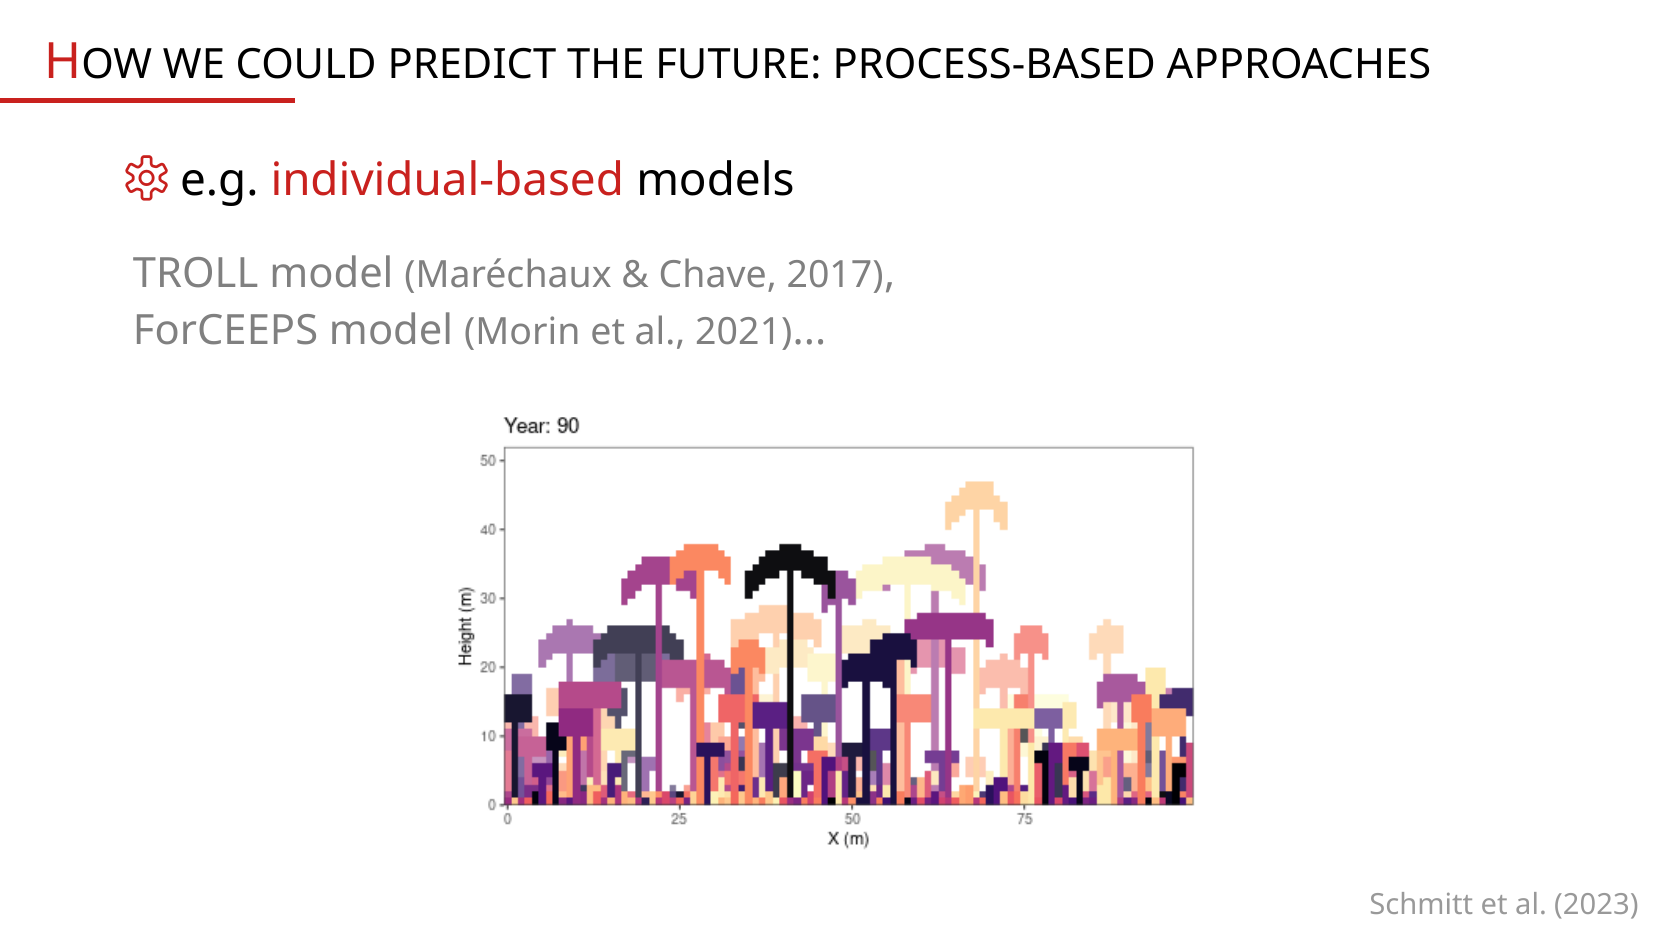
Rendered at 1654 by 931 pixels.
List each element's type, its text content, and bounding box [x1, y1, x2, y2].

picture [111, 147, 182, 207]
text_box TROLL model (Maréchaux & Chave, 2017), ForCEEPS model (Morin et al., 2021)... [118, 235, 1536, 396]
picture [451, 396, 1202, 861]
text_box HOW WE COULD PREDICT THE FUTURE: PROCESS-BASED APPROACHES [29, 0, 1625, 119]
text_box Schmitt et al. (2023) [826, 826, 1654, 931]
text_box e.g. individual-based models [165, 118, 1625, 237]
